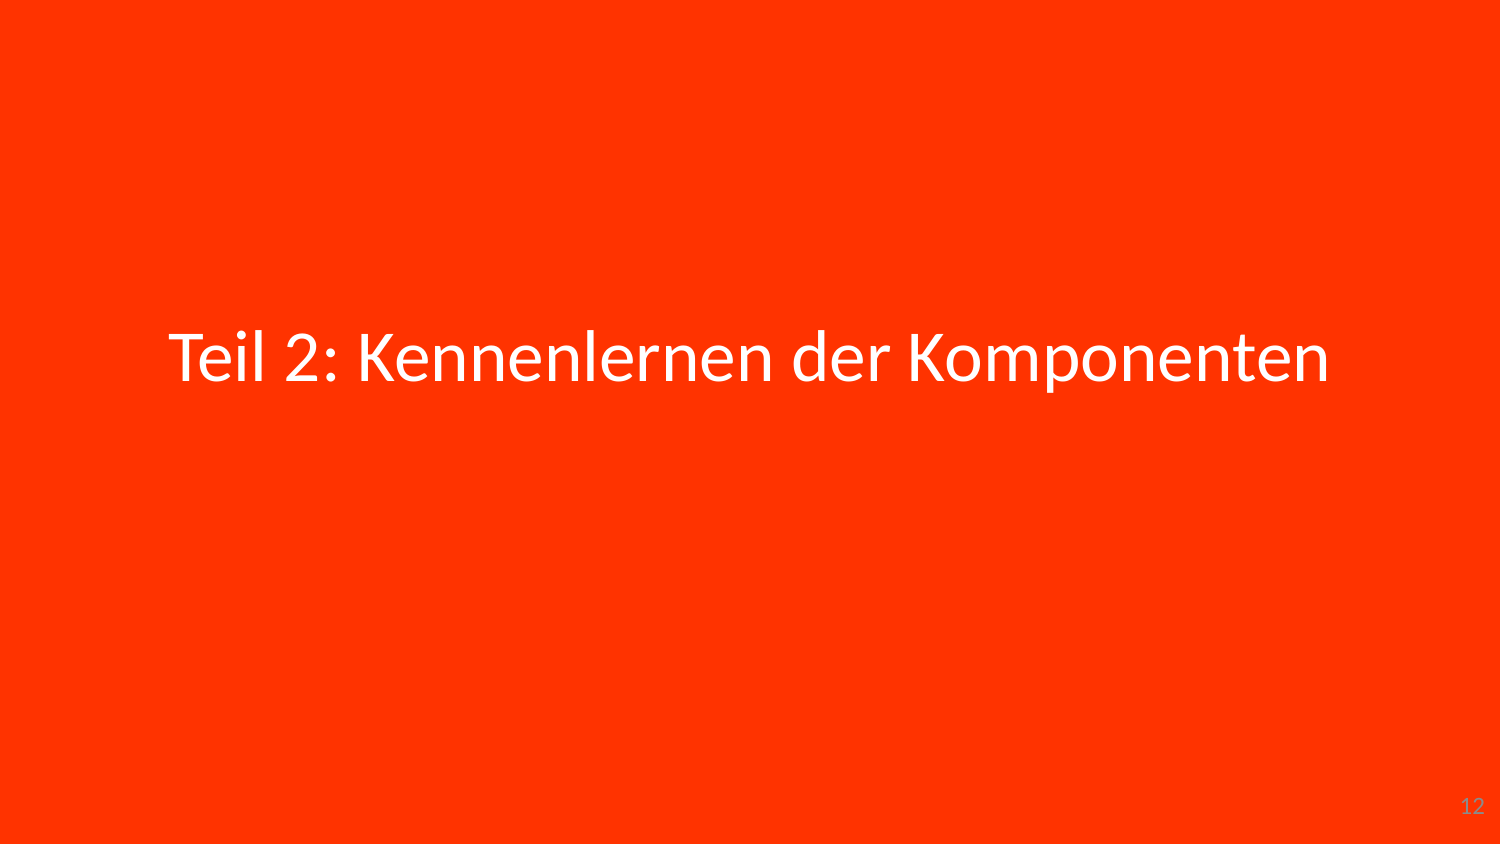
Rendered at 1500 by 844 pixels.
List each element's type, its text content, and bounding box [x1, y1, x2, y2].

slide_number <getal> [1415, 782, 1500, 828]
title Teil 2: Kennenlernen der Komponenten [112, 262, 1388, 443]
